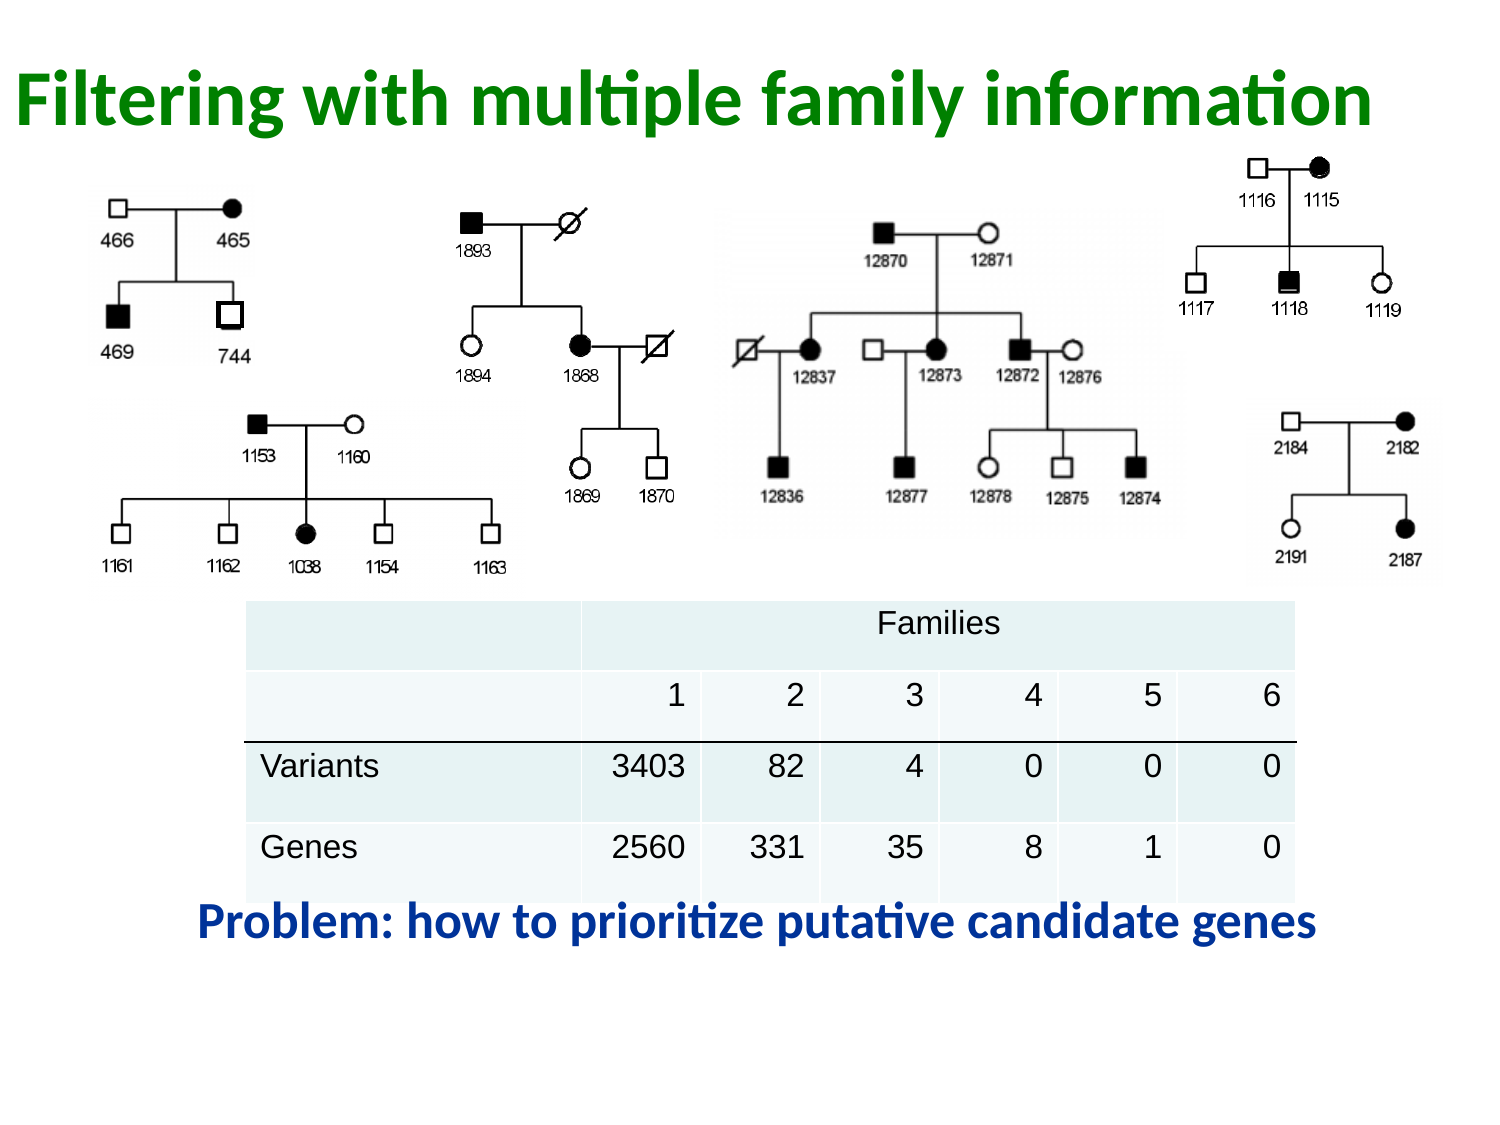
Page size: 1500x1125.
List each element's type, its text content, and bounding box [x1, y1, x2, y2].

table_cell 6 [1178, 672, 1295, 741]
table_cell 2560 [582, 824, 700, 878]
table_cell 1 [582, 672, 700, 741]
table_header [246, 601, 581, 670]
table_header Families [582, 601, 1295, 670]
picture [714, 137, 1412, 539]
table_cell Genes [246, 824, 581, 878]
table_cell [246, 672, 581, 741]
table_cell 4 [821, 743, 938, 822]
table_cell 3403 [582, 743, 700, 822]
table_cell 331 [702, 824, 819, 878]
title Filtering with multiple family information [0, 0, 1500, 188]
table_cell 2 [702, 672, 819, 741]
picture [88, 184, 255, 366]
picture [1246, 397, 1443, 587]
table_cell 3 [821, 672, 938, 741]
table_cell 0 [1059, 743, 1176, 822]
table_cell Variants [246, 743, 581, 822]
text_box Problem: how to prioritize putative candidate genes [106, 878, 1409, 957]
table_cell 1 [1059, 824, 1176, 878]
table_cell 4 [940, 672, 1057, 741]
table_cell 82 [702, 743, 819, 822]
table_cell 8 [940, 824, 1057, 878]
table_cell 0 [940, 743, 1057, 822]
text_box [218, 278, 267, 339]
table_cell 5 [1059, 672, 1176, 741]
picture [88, 184, 709, 603]
table_cell 0 [1178, 743, 1295, 822]
table_cell 0 [1178, 824, 1295, 878]
table_cell 35 [821, 824, 938, 878]
